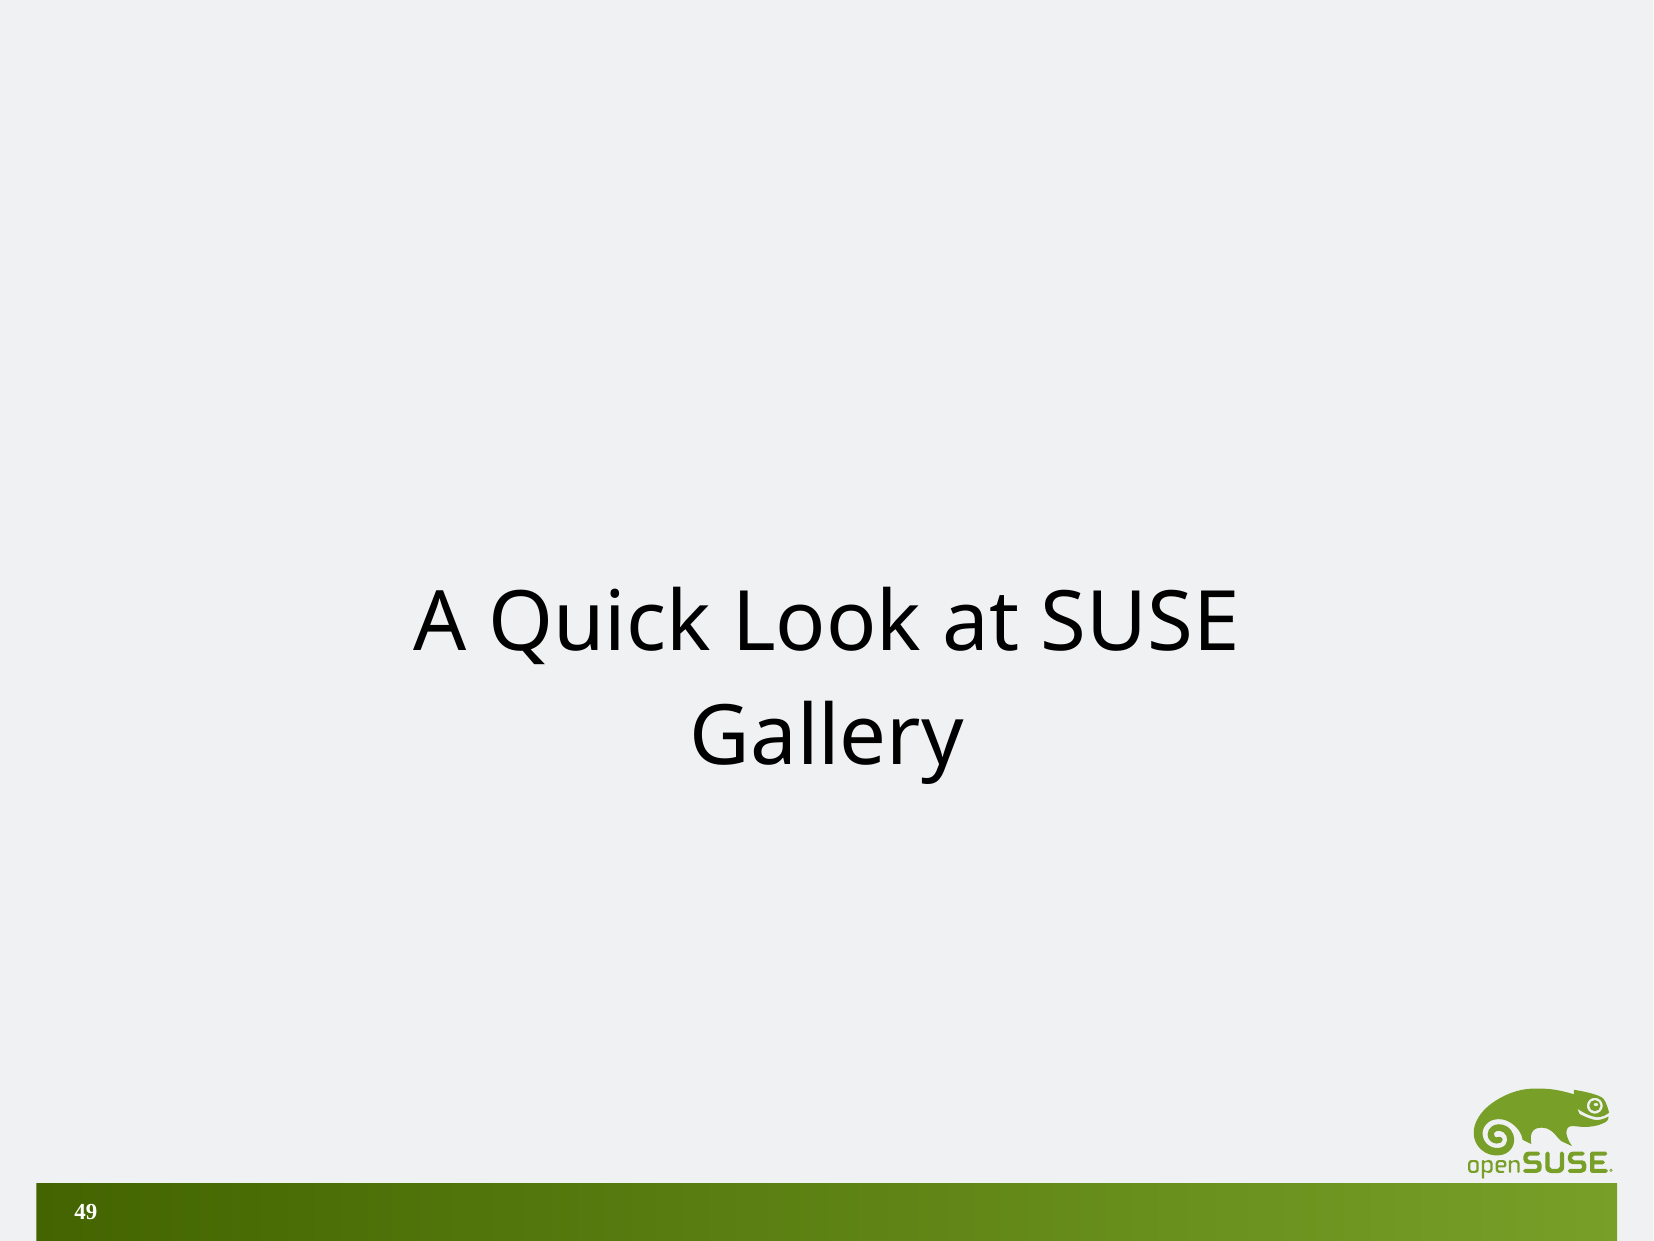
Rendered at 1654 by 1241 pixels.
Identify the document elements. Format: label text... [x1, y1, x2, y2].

text_box A Quick Look at SUSE Gallery [306, 554, 1348, 686]
picture [0, 0, 1654, 1241]
